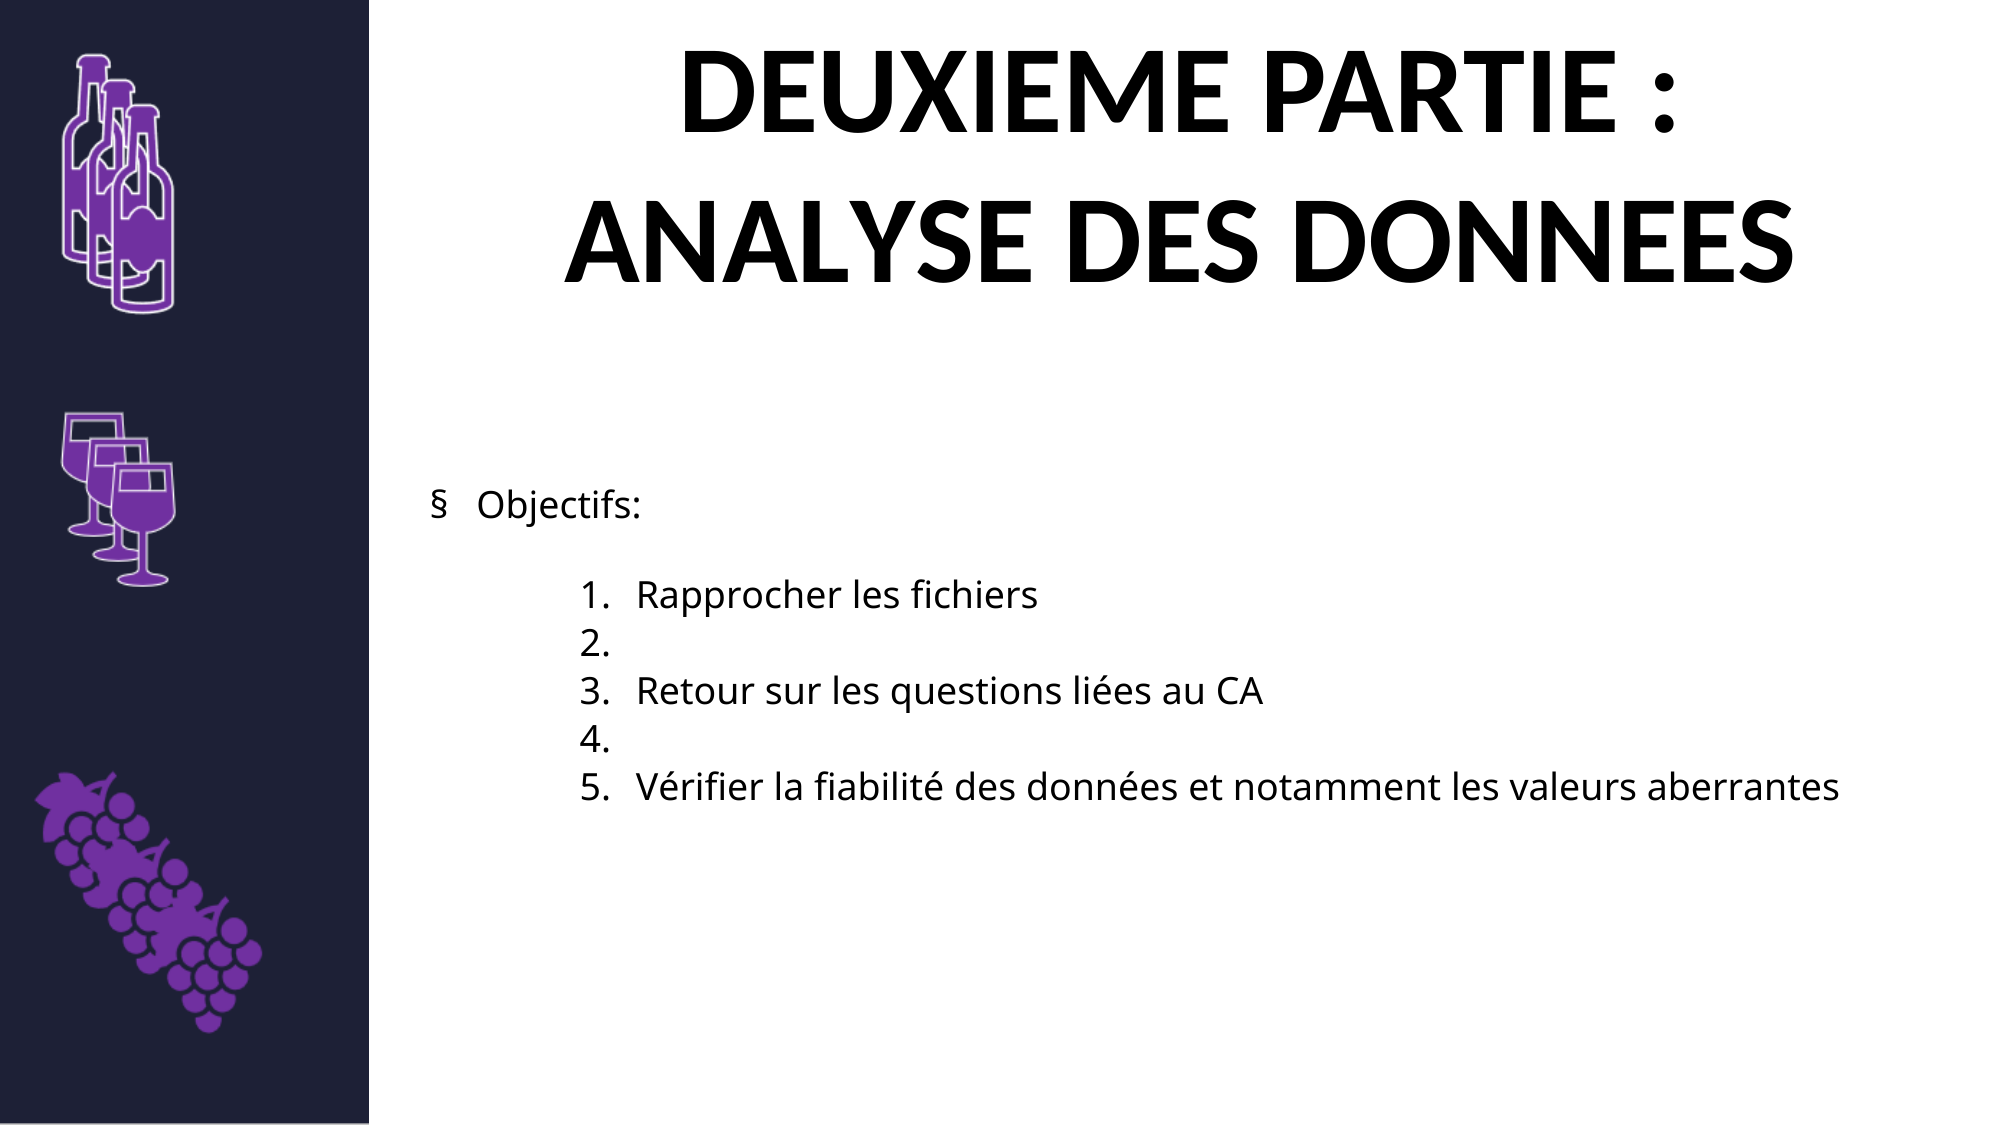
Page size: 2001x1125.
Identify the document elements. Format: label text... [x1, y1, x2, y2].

picture [0, 0, 369, 1125]
text_box DEUXIEME PARTIE : ANALYSE DES DONNEES [431, 0, 1930, 319]
text_box Objectifs: Rapprocher les fichiers Retour sur les questions liées au CA Vérifier la fiabilité des données et notamment les valeurs aberrantes [414, 473, 2000, 807]
